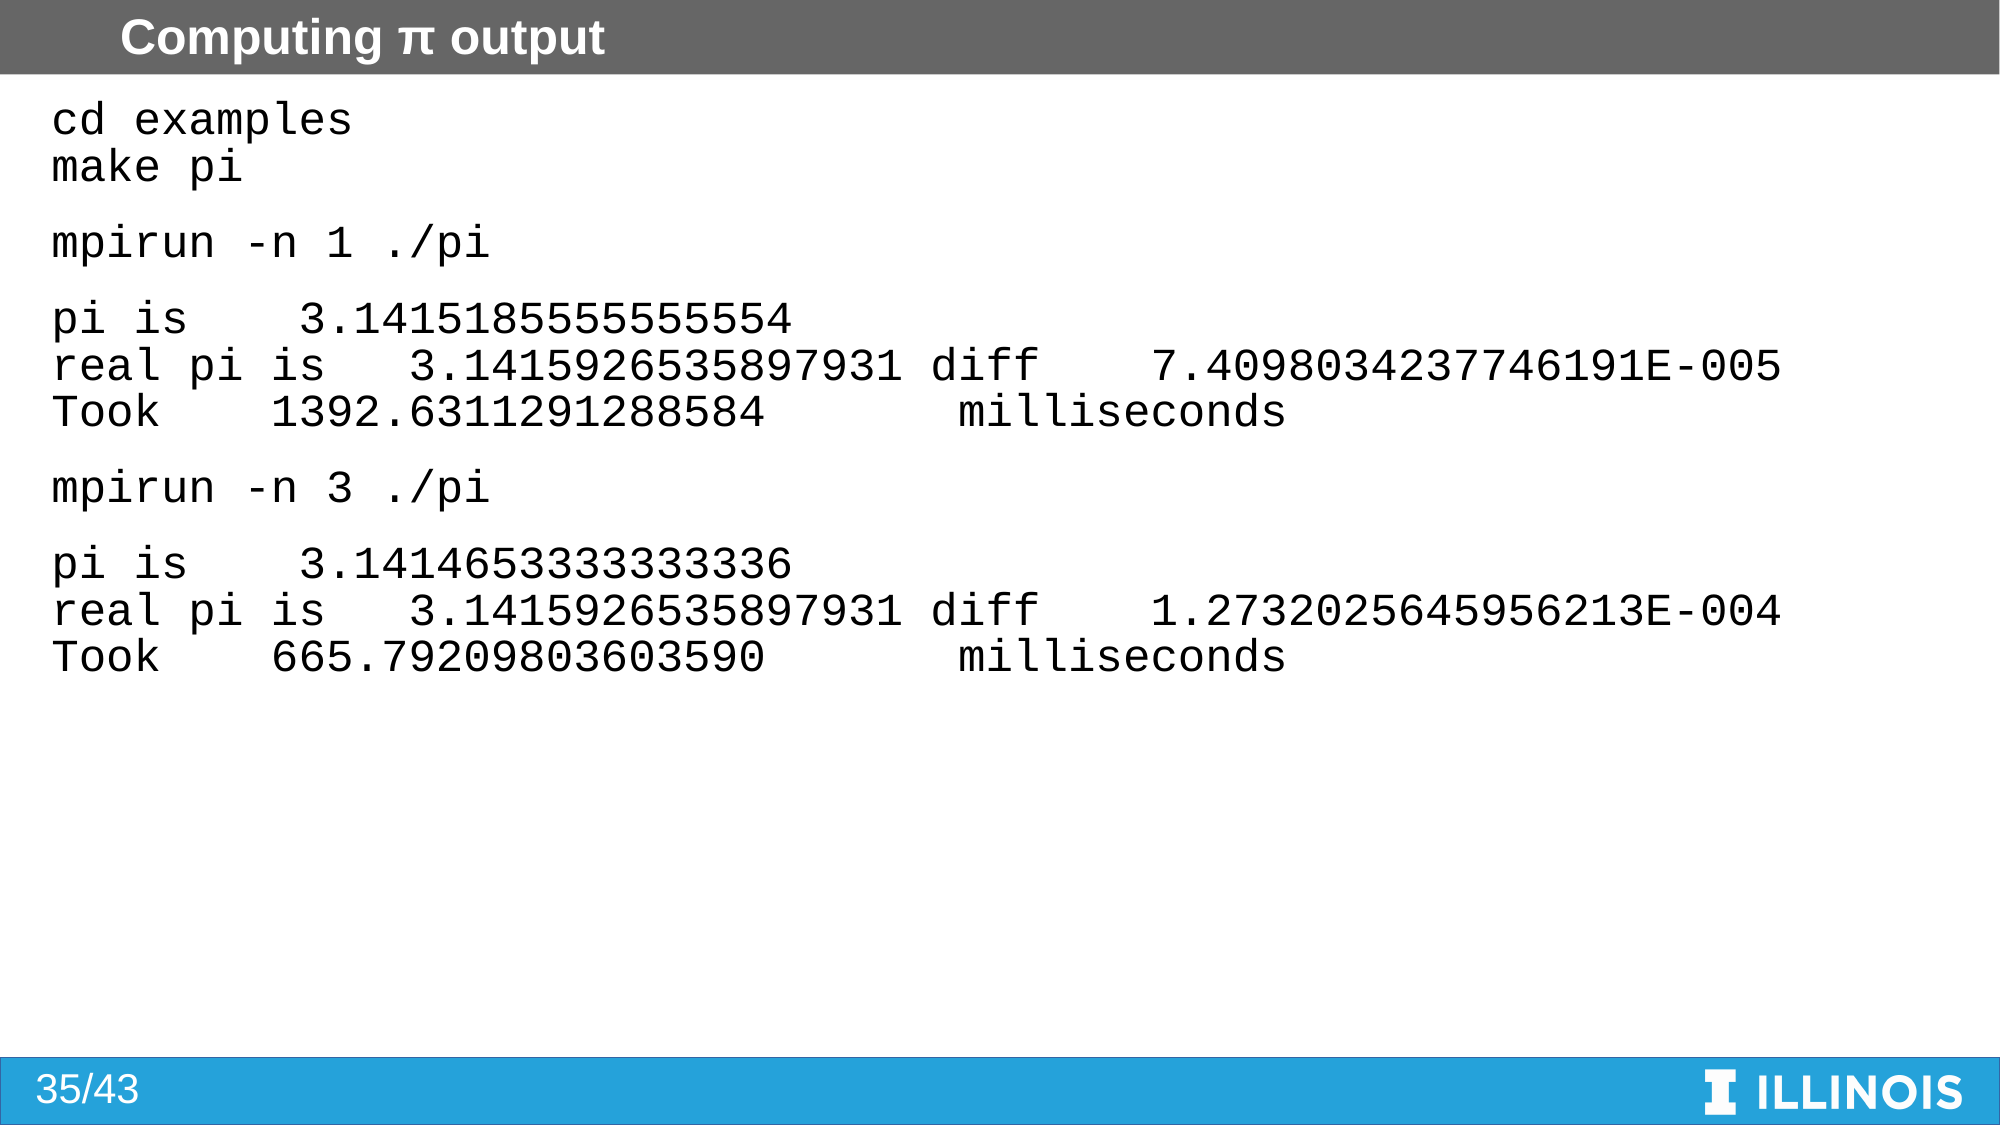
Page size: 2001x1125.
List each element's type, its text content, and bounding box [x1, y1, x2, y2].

title Computing π output [0, 0, 2000, 75]
picture [1705, 1069, 1962, 1115]
list cd examples make pi mpirun -n 1 ./pi pi is 3.1415185555555554 real pi is 3.1415926535897931 diff 7.4098034237746191E-005 Took 1392.6311291288584 milliseconds mpirun -n 3 ./pi pi is 3.1414653333333336 real pi is 3.1415926535897931 diff 1.2732025645956213E-004 Took 665.79209803603590 milliseconds [51, 97, 1949, 1058]
